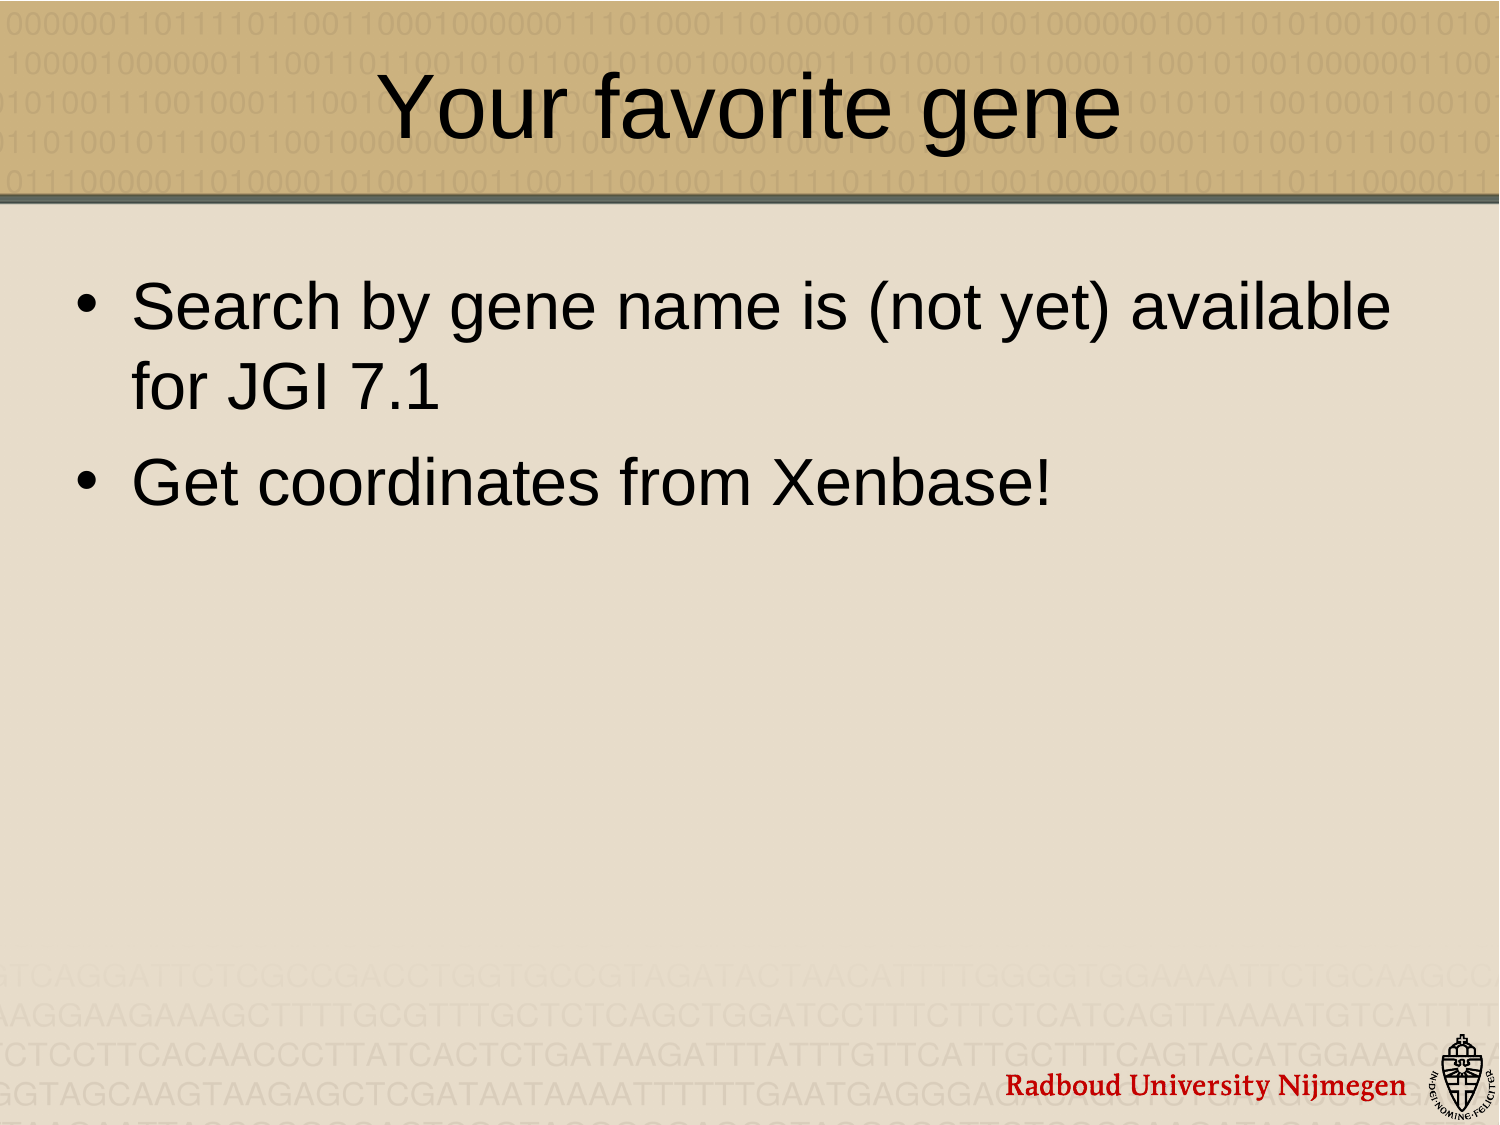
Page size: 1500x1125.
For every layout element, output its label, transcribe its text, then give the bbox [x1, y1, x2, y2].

title Your favorite gene [75, 7, 1425, 196]
picture [0, 1, 1500, 1125]
list Search by gene name is (not yet) available for JGI 7.1 Get coordinates from Xenbase! [75, 262, 1426, 1006]
